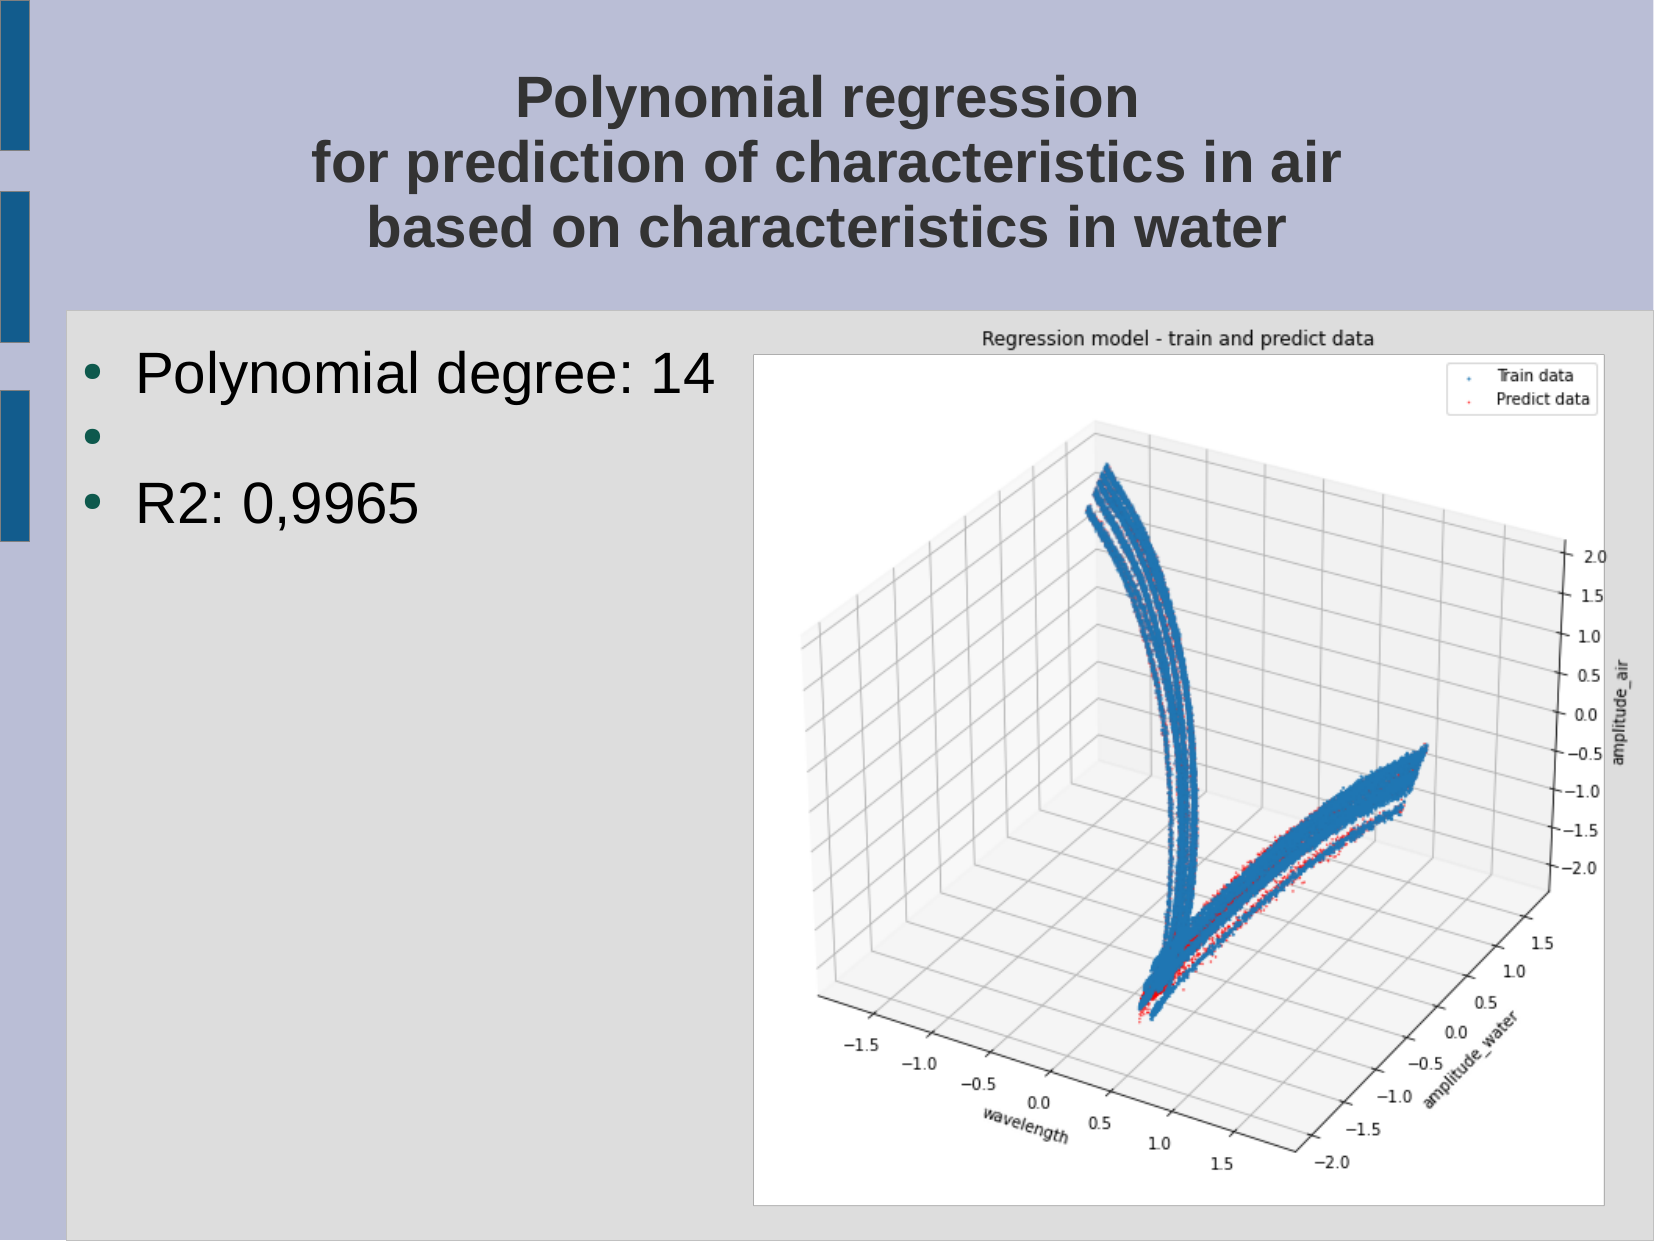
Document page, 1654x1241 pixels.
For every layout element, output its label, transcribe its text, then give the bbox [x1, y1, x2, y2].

picture [743, 319, 1642, 1217]
title Polynomial regression for prediction of characteristics in air based on characteristics in water [121, 59, 1534, 267]
list Polynomial degree: 14 R2: 0,9965 [64, 340, 743, 1123]
